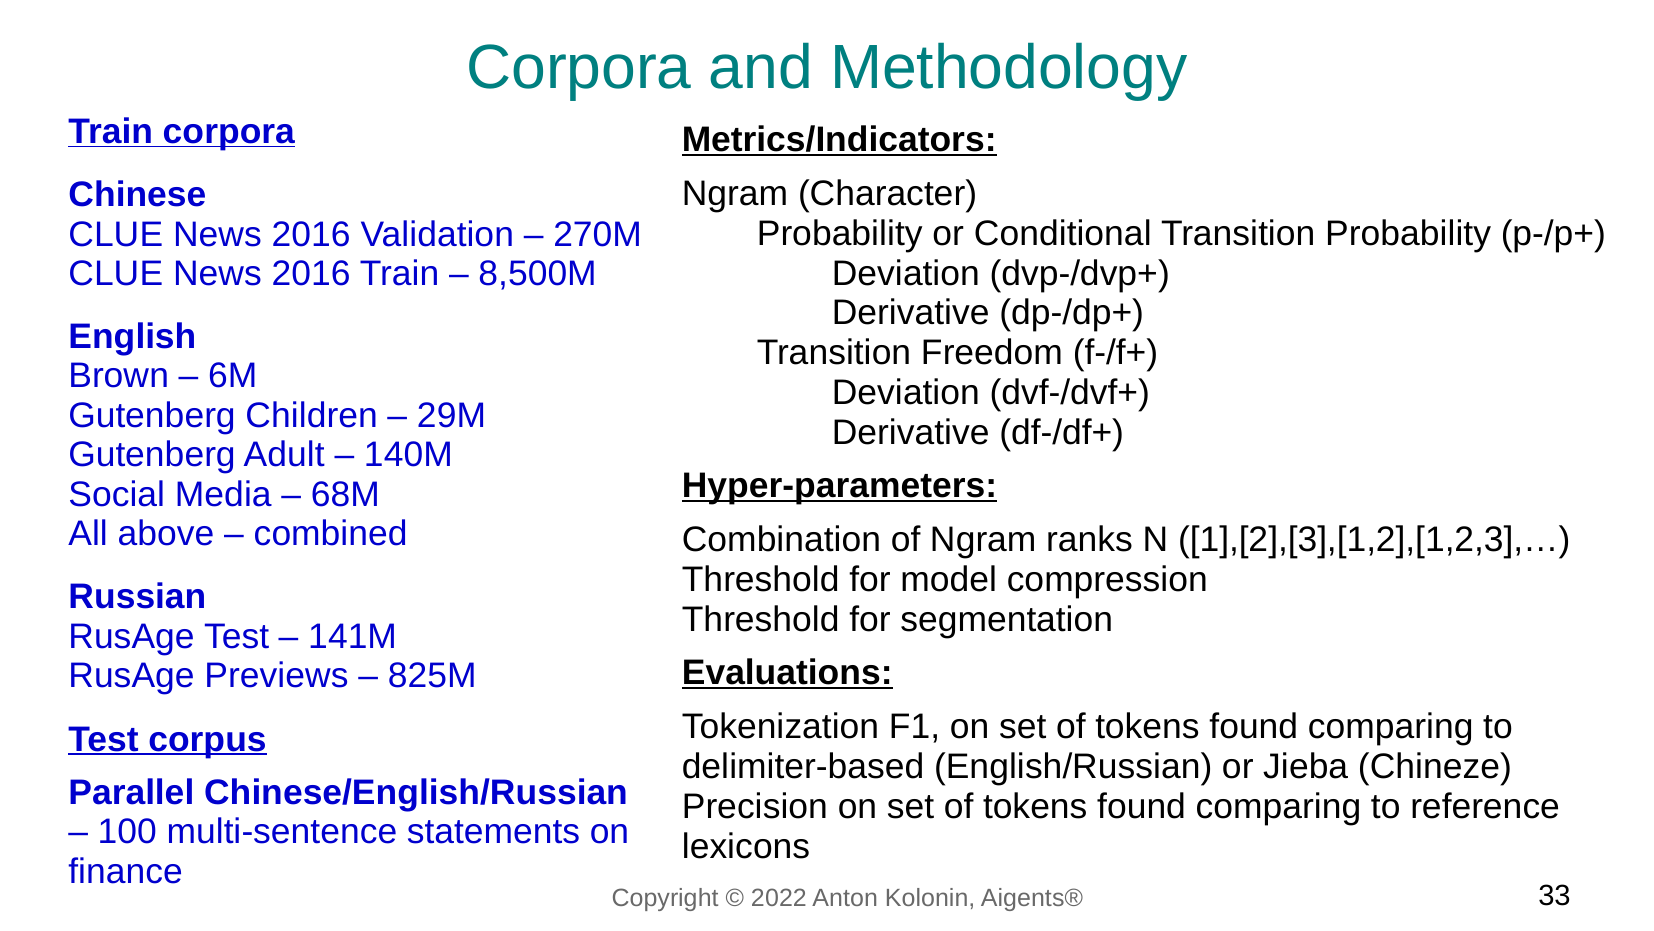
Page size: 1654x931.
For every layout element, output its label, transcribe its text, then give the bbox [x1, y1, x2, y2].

text_box Metrics/Indicators: Ngram (Character) Probability or Conditional Transition Probability (p-/p+) Deviation (dvp-/dvp+) Derivative (dp-/dp+) Transition Freedom (f-/f+) Deviation (dvf-/dvf+) Derivative (df-/df+) Hyper-parameters: Combination of Ngram ranks N ([1],[2],[3],[1,2],[1,2,3],…) Threshold for model compression Threshold for segmentation Evaluations: Tokenization F1, on set of tokens found comparing to delimiter-based (English/Russian) or Jieba (Chineze) Precision on set of tokens found comparing to reference lexicons [667, 112, 1641, 897]
text_box Train corpora Chinese CLUE News 2016 Validation – 270M CLUE News 2016 Train – 8,500M English Brown – 6M Gutenberg Children – 29M Gutenberg Adult – 140M Social Media – 68M All above – combined Russian RusAge Test – 141M RusAge Previews – 825M Test corpus Parallel Chinese/English/Russian – 100 multi-sentence statements on finance [53, 102, 675, 898]
text_box Corpora and Methodology [0, 0, 1630, 135]
